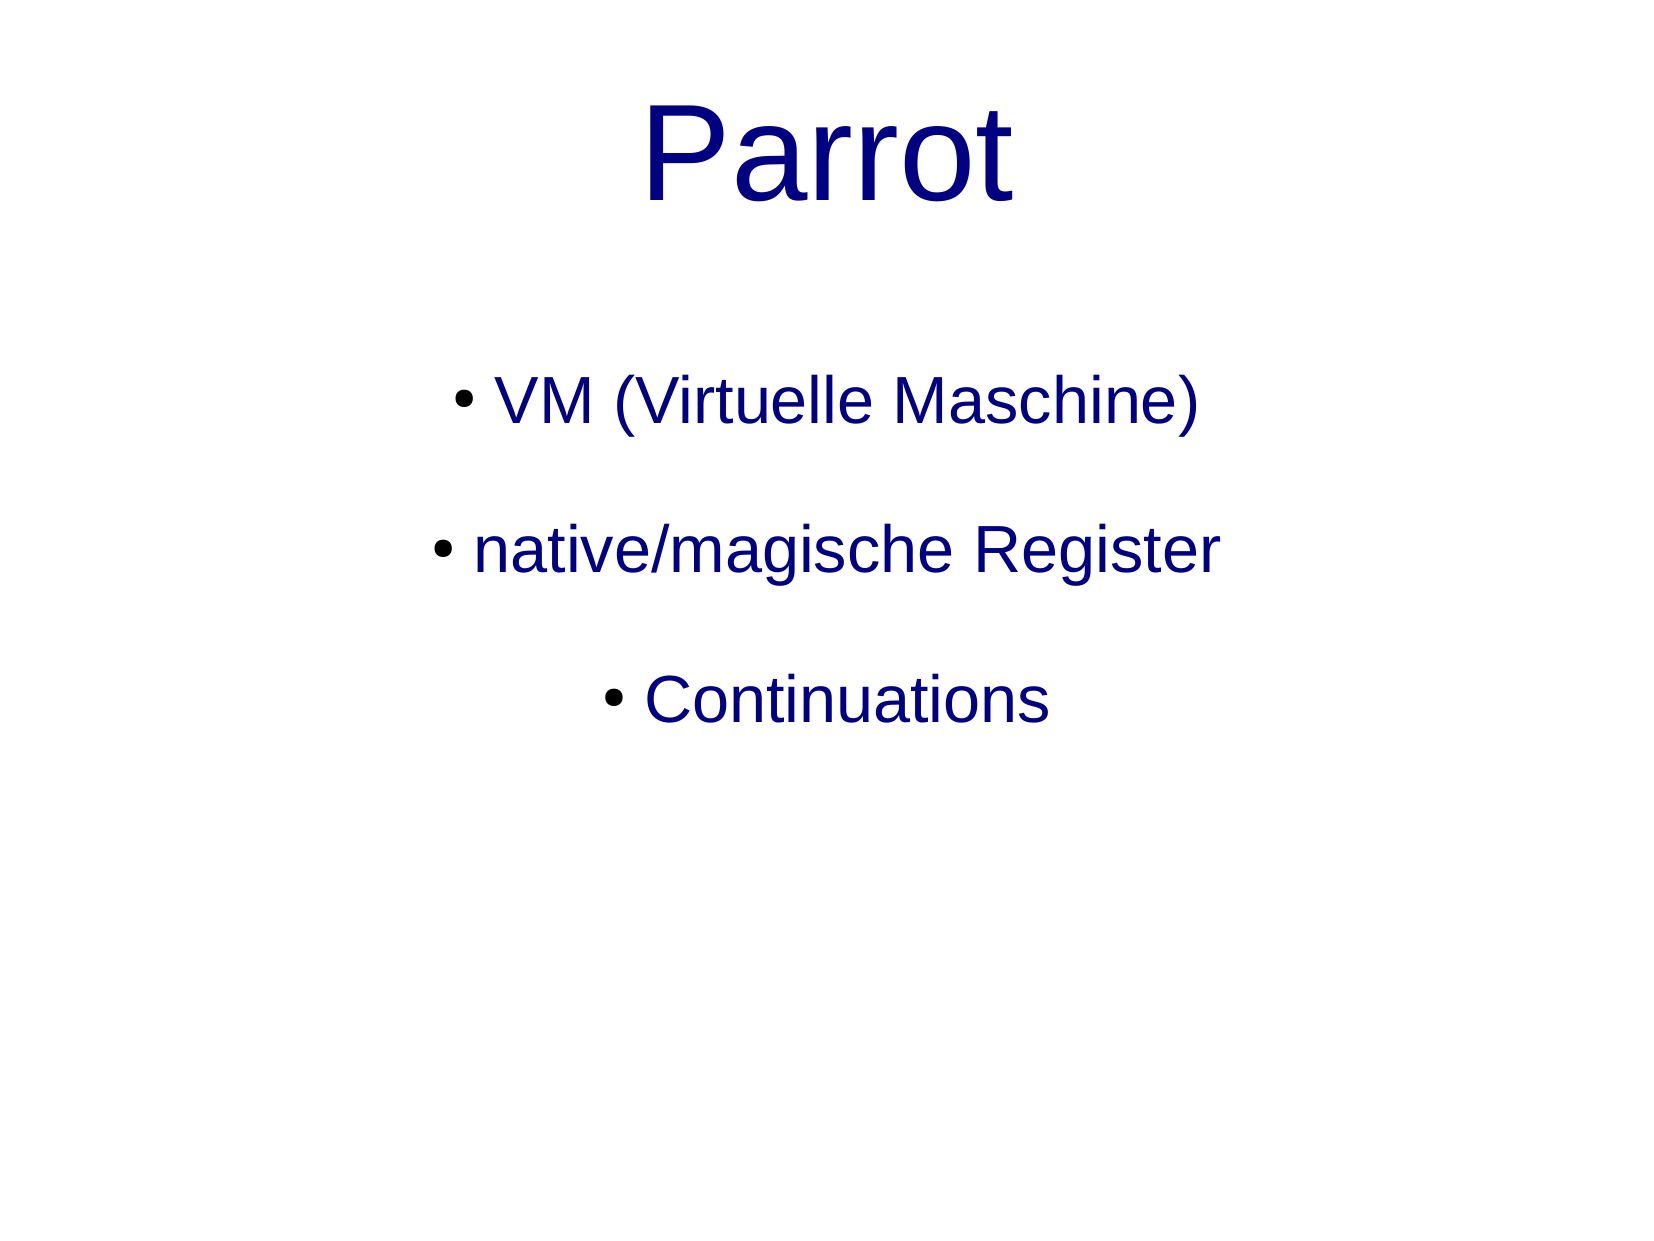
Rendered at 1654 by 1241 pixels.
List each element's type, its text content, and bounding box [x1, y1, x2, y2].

subtitle VM (Virtuelle Maschine) native/magische Register Continuations [82, 290, 1571, 1109]
title Parrot [82, 49, 1571, 257]
